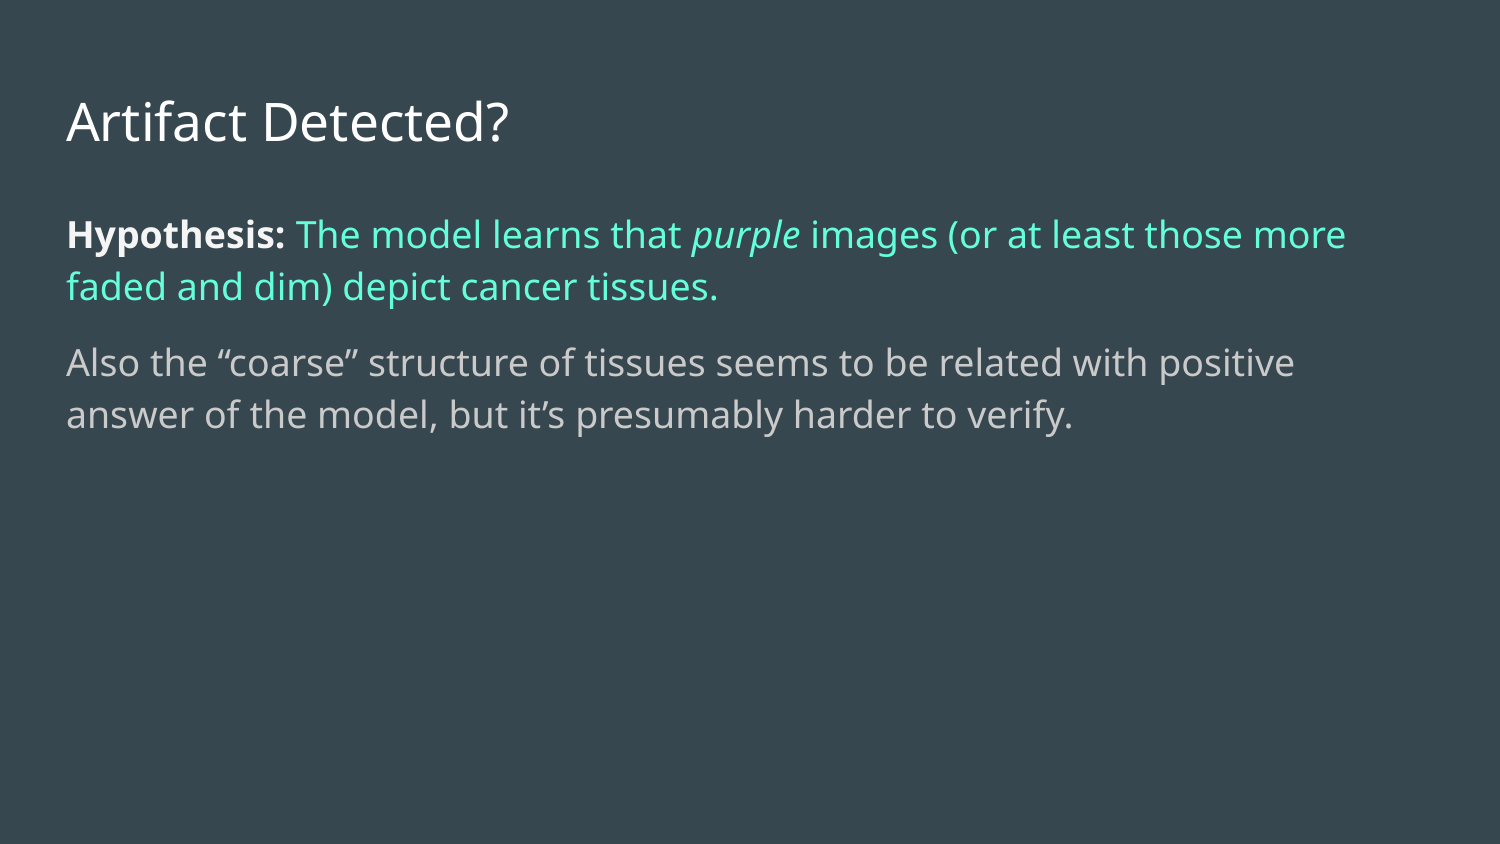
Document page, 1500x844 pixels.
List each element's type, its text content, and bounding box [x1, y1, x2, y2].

list Hypothesis: The model learns that purple images (or at least those more faded and dim) depict cancer tissues. Also the “coarse” structure of tissues seems to be related with positive answer of the model, but it’s presumably harder to verify. [51, 189, 1449, 750]
title Artifact Detected? [51, 72, 1449, 167]
